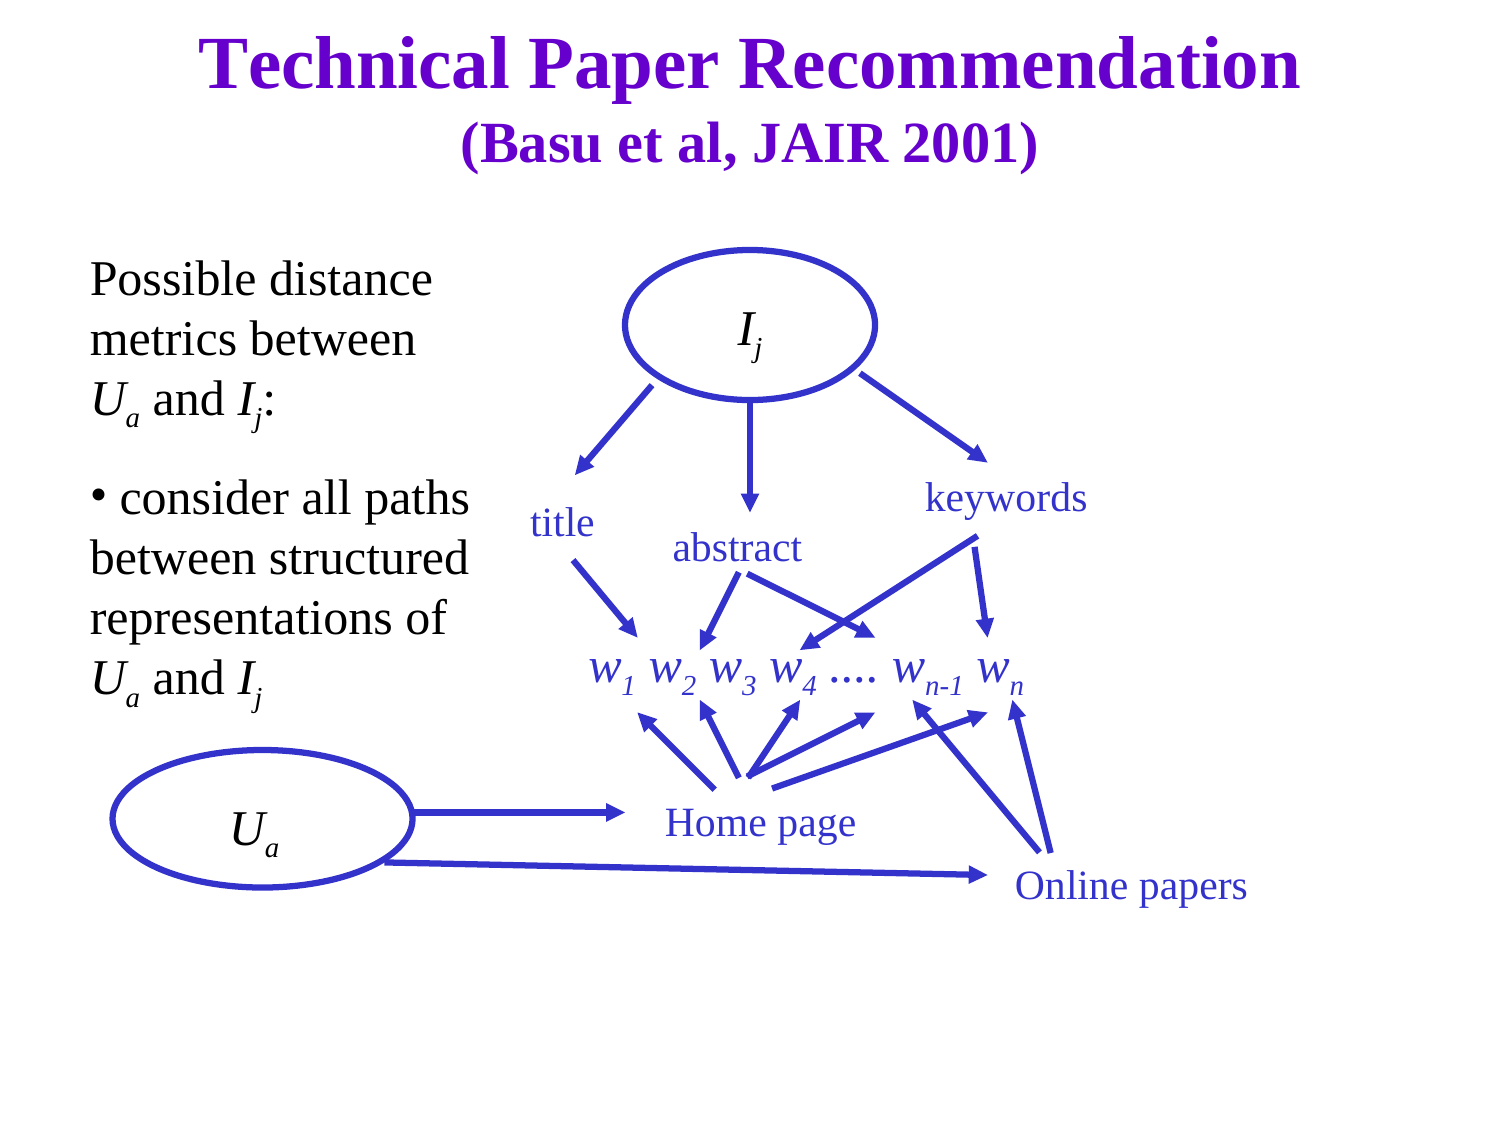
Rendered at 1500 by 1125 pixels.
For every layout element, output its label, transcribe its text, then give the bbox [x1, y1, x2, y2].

text_box title [488, 487, 663, 553]
text_box keywords [874, 462, 1138, 529]
text_box Ua [213, 787, 295, 872]
text_box w1 w2 w3 w4 .... wn-1 wn [488, 624, 1150, 709]
text_box Possible distance metrics between Ua and Ij: consider all paths between structured representations of Ua and Ij [74, 237, 488, 721]
title Technical Paper Recommendation (Basu et al, JAIR 2001) [112, 0, 1388, 188]
text_box Ij [712, 287, 788, 372]
text_box Home page [649, 787, 963, 853]
text_box abstract [637, 512, 838, 578]
text_box Online papers [999, 849, 1313, 916]
